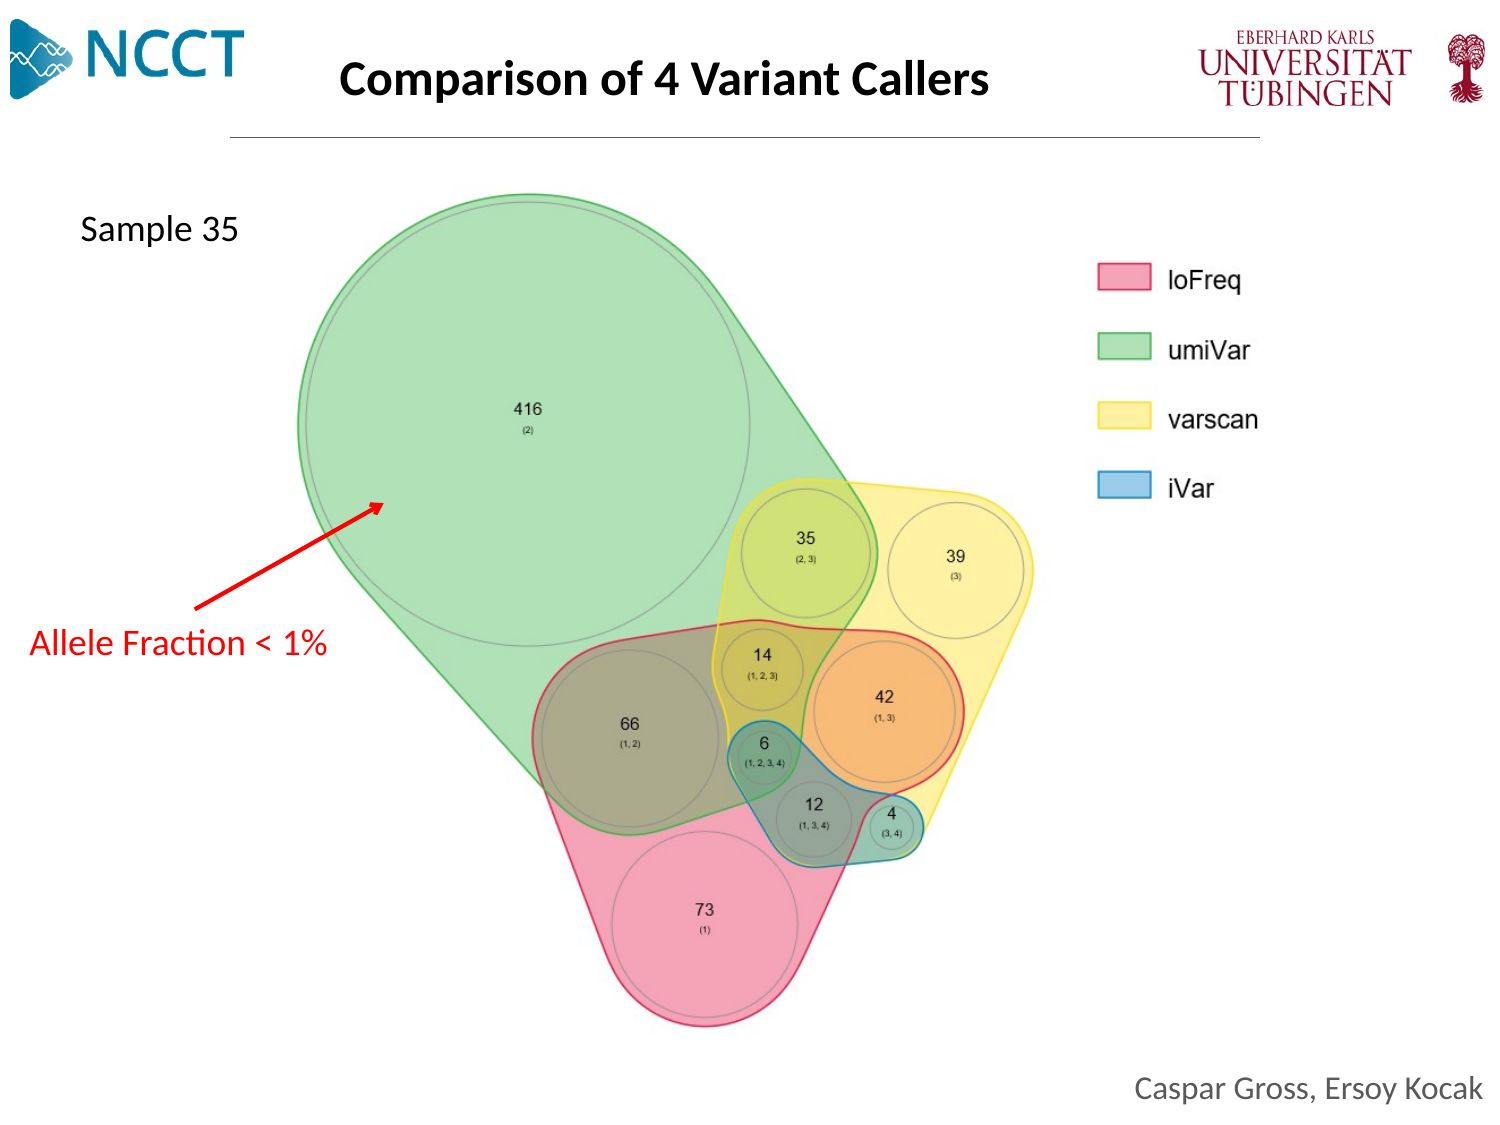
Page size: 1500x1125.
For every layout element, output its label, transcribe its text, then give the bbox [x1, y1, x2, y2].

text_box Caspar Gross, Ersoy Kocak [1119, 1058, 1499, 1114]
text_box Sample 35 [65, 196, 255, 257]
text_box Comparison of 4 Variant Callers [324, 37, 1117, 113]
picture [10, 19, 245, 102]
text_box Allele Fraction < 1% [29, 621, 349, 671]
picture [1198, 30, 1485, 106]
picture [271, 185, 1341, 1071]
